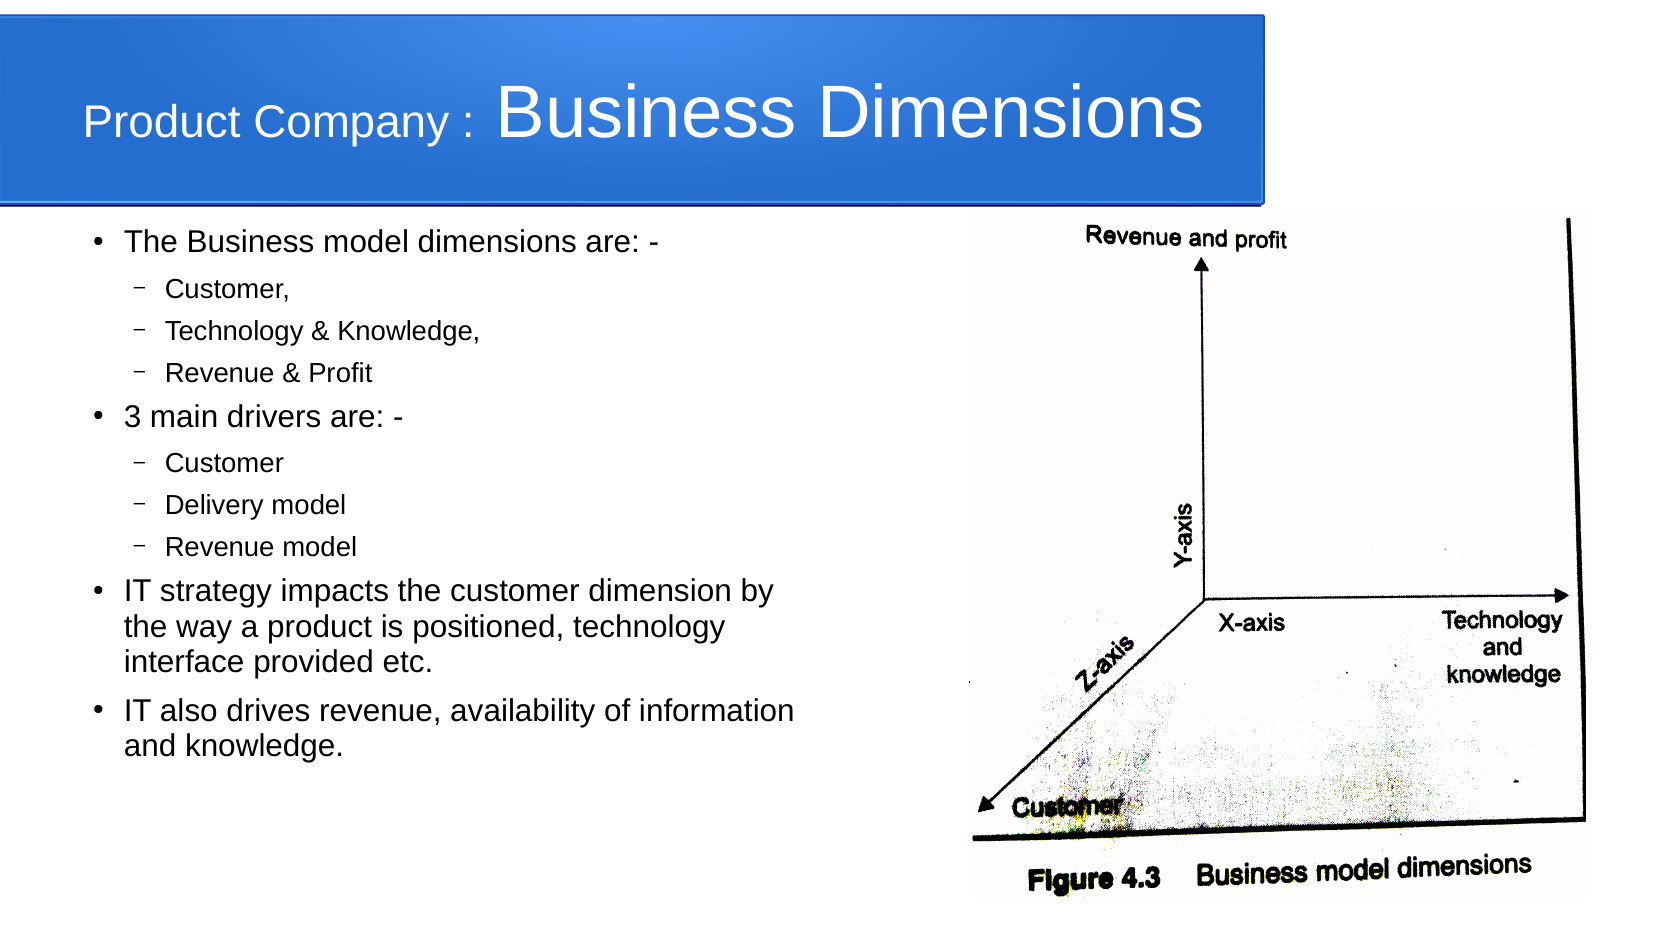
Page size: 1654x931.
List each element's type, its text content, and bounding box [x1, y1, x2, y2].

picture [969, 210, 1586, 901]
title Product Company : Business Dimensions [82, 35, 1235, 189]
list The Business model dimensions are: - Customer, Technology & Knowledge, Revenue & Profit 3 main drivers are: - Customer Delivery model Revenue model IT strategy impacts the customer dimension by the way a product is positioned, technology interface provided etc. IT also drives revenue, availability of information and knowledge. [82, 224, 809, 764]
